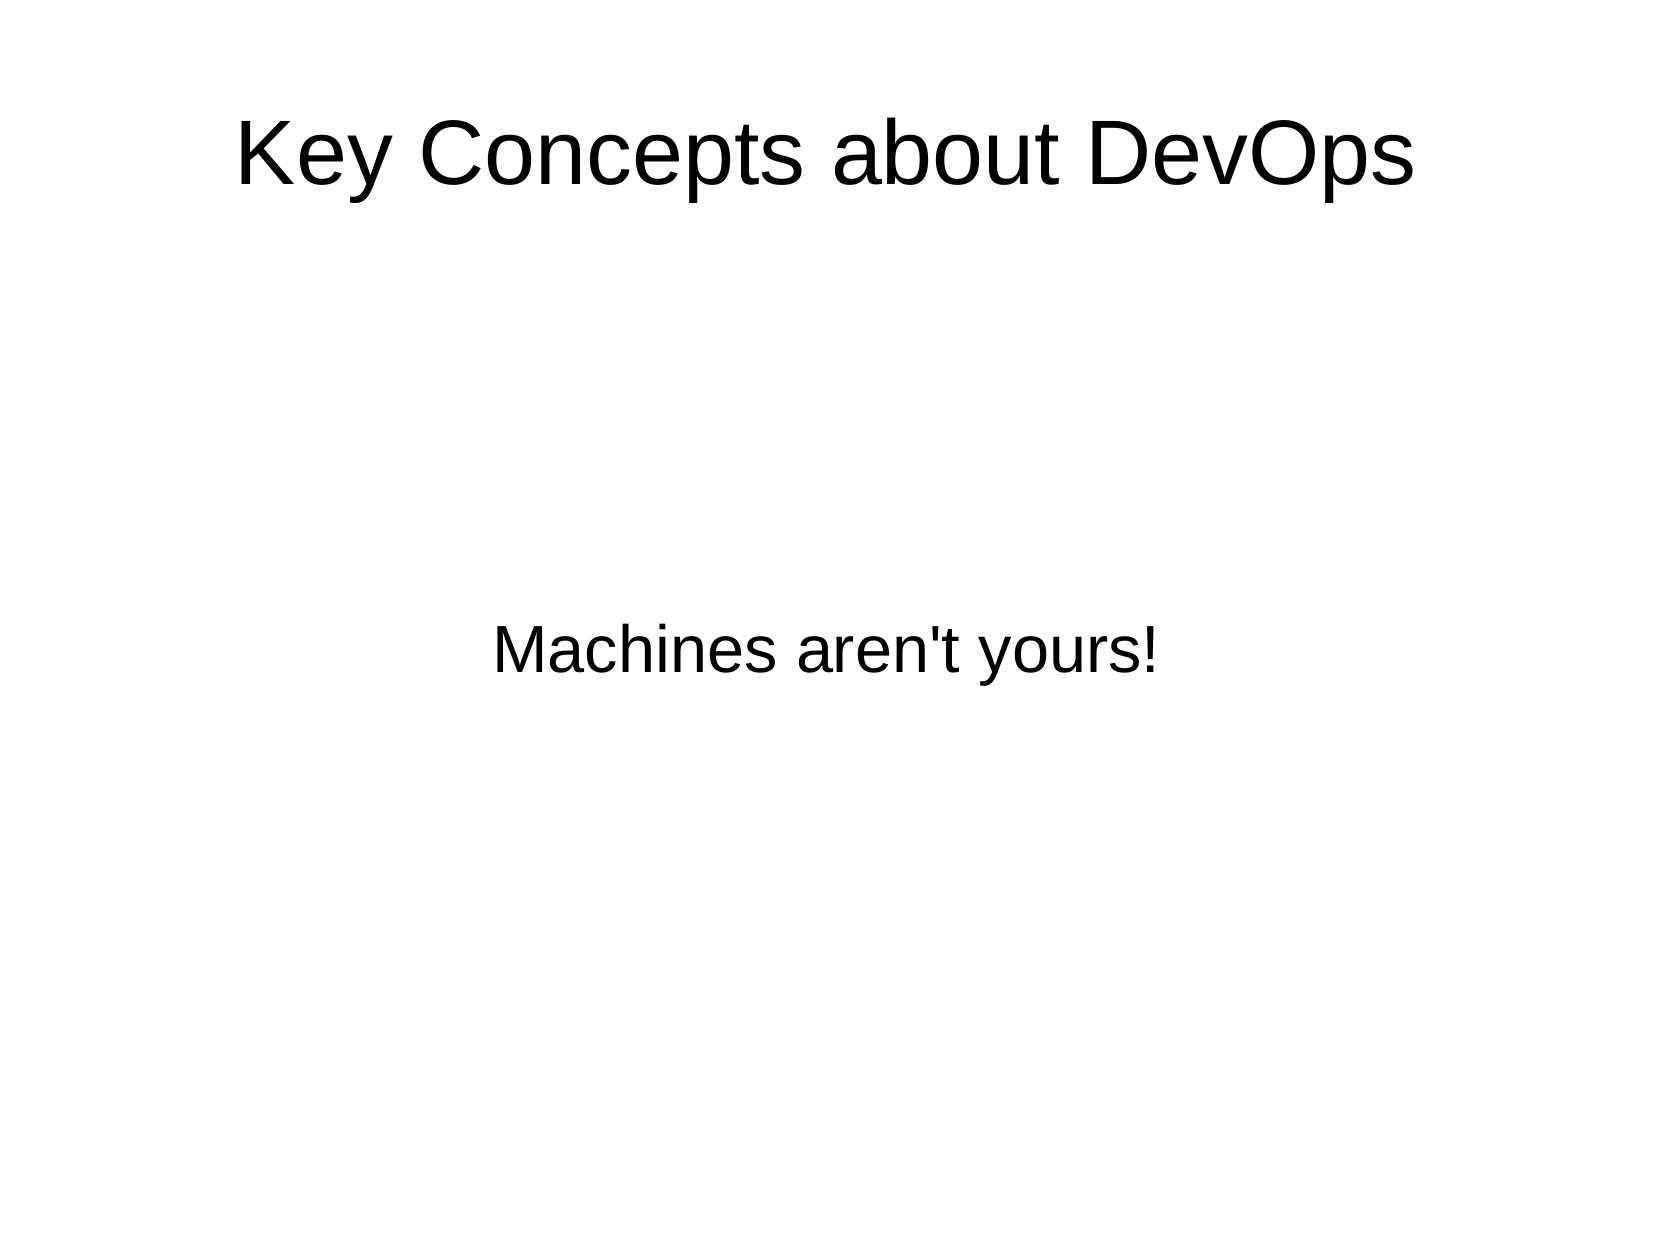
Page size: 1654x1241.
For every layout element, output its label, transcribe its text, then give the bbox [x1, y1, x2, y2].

subtitle Machines aren't yours! [82, 290, 1571, 1010]
title Key Concepts about DevOps [82, 49, 1571, 257]
